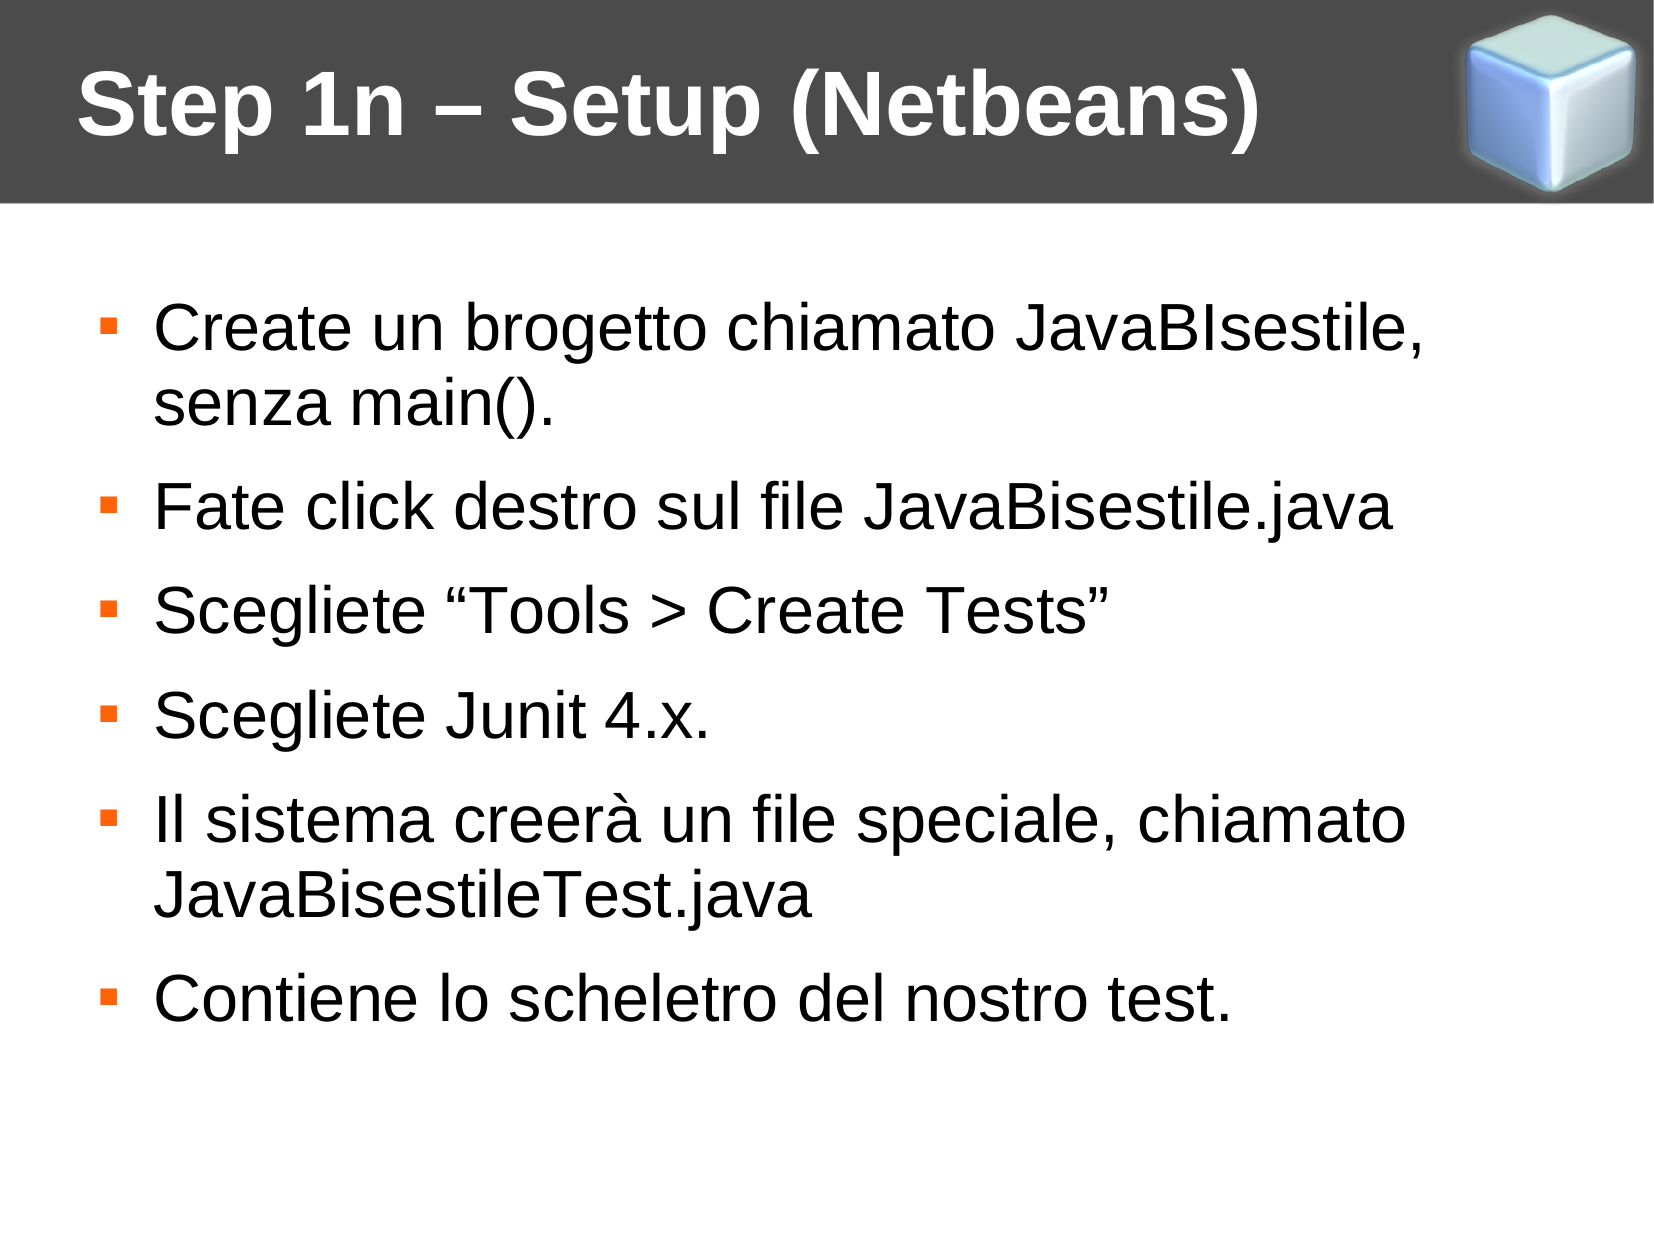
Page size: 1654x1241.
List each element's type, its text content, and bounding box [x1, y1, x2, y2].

list Create un brogetto chiamato JavaBIsestile, senza main(). Fate click destro sul file JavaBisestile.java Scegliete “Tools > Create Tests” Scegliete Junit 4.x. Il sistema creerà un file speciale, chiamato JavaBisestileTest.java Contiene lo scheletro del nostro test. [82, 290, 1571, 1109]
title Step 1n – Setup (Netbeans) [76, 0, 1565, 208]
picture [0, 0, 1654, 1241]
